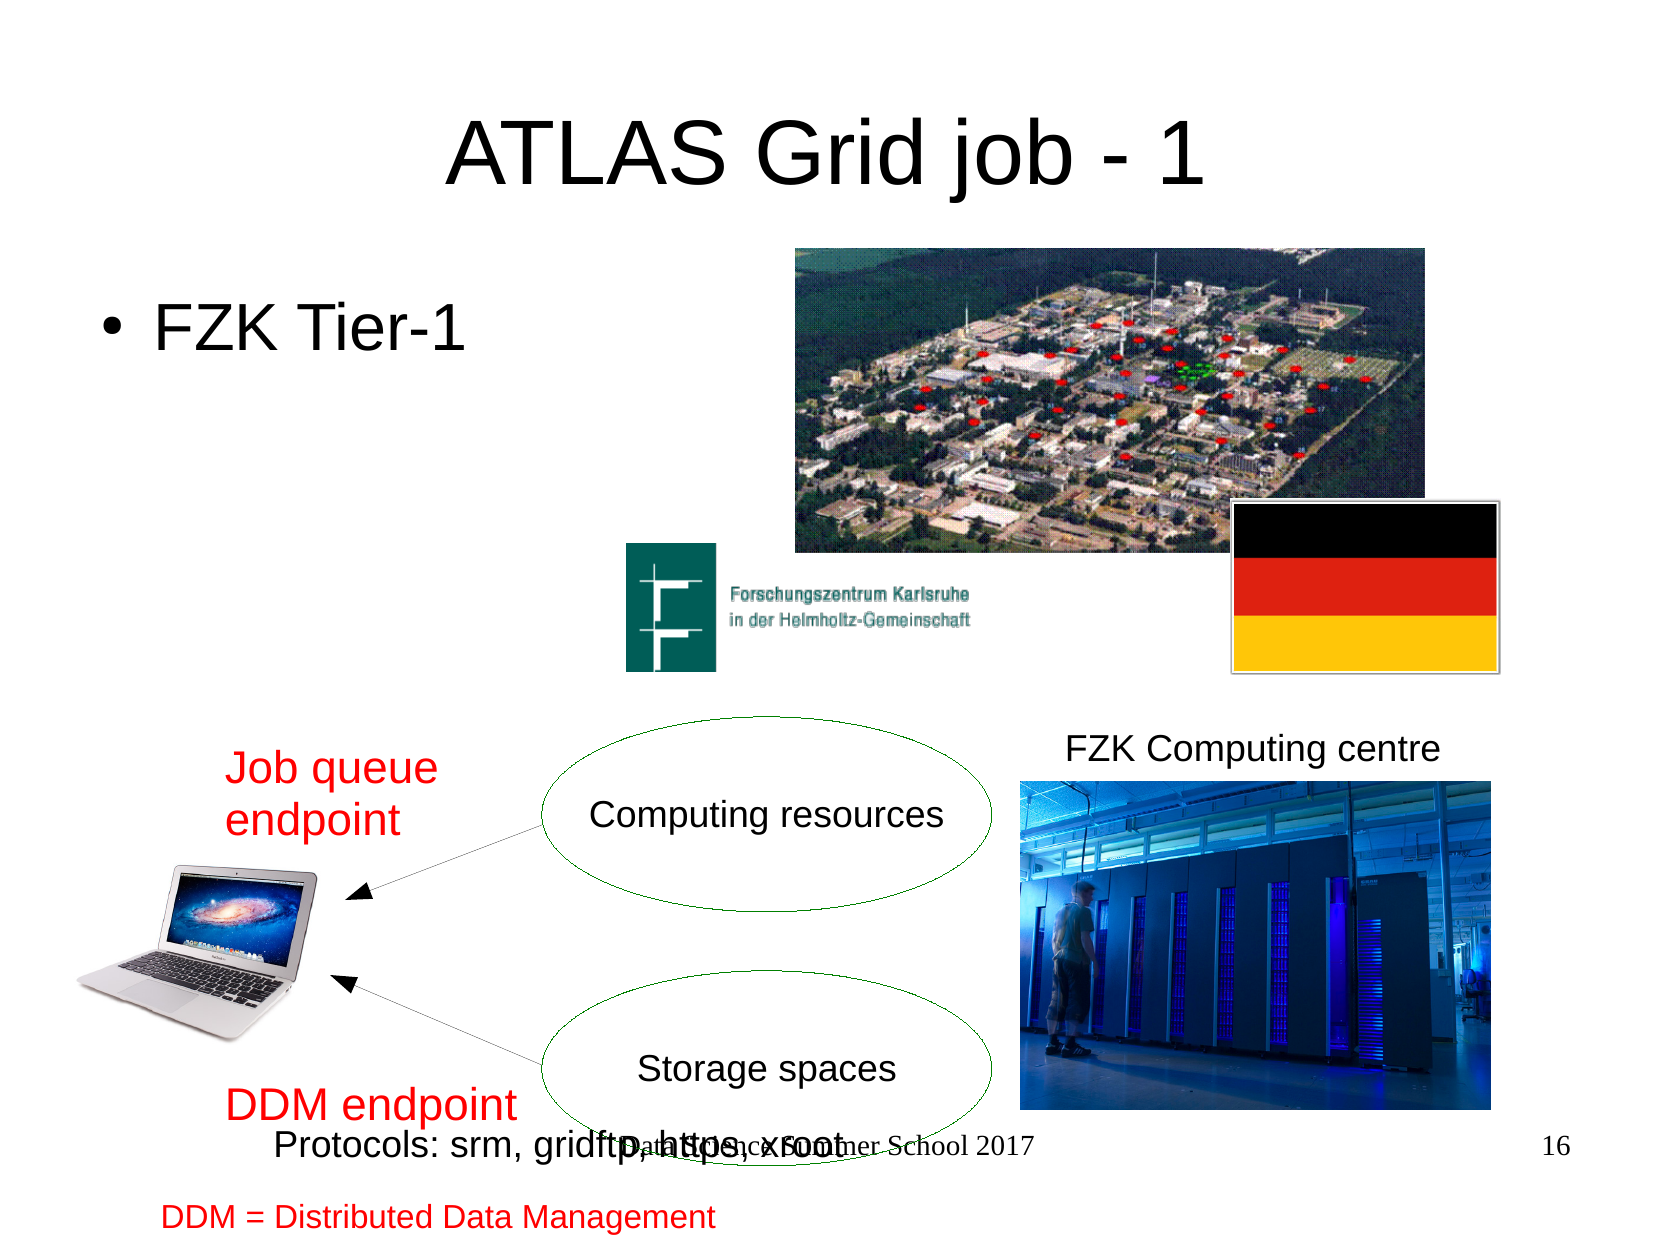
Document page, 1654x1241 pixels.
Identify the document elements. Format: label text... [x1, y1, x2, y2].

text_box Storage spaces [541, 970, 992, 1116]
text_box Computing resources [556, 716, 992, 912]
text_box Protocols: srm, gridftp, https, xroot [258, 1116, 977, 1174]
picture [60, 854, 331, 1051]
list FZK Tier-1 [82, 290, 1571, 751]
text_box DDM = Distributed Data Management [145, 1190, 1031, 1241]
text_box FZK Computing centre [1050, 720, 1471, 777]
picture [1020, 781, 1491, 1111]
picture [626, 257, 1501, 676]
text_box Job queue endpoint [210, 735, 556, 853]
title ATLAS Grid job - 1 [82, 49, 1571, 257]
text_box DDM endpoint [210, 1071, 556, 1138]
